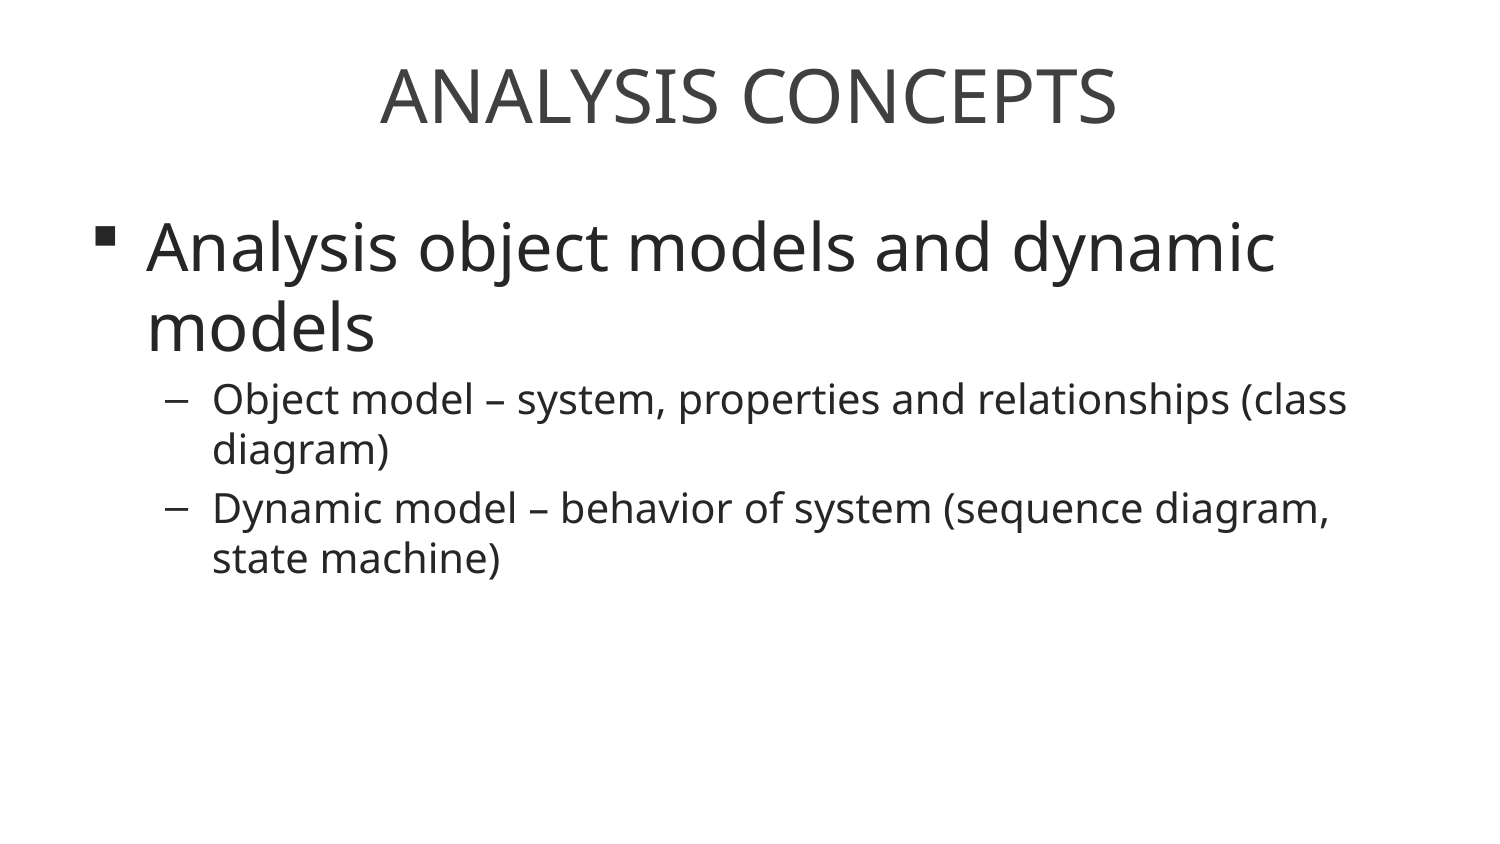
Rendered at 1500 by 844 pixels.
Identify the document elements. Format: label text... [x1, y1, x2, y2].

title Analysis concepts [75, 23, 1425, 164]
list Analysis object models and dynamic models Object model – system, properties and relationships (class diagram) Dynamic model – behavior of system (sequence diagram, state machine) [75, 196, 1425, 754]
